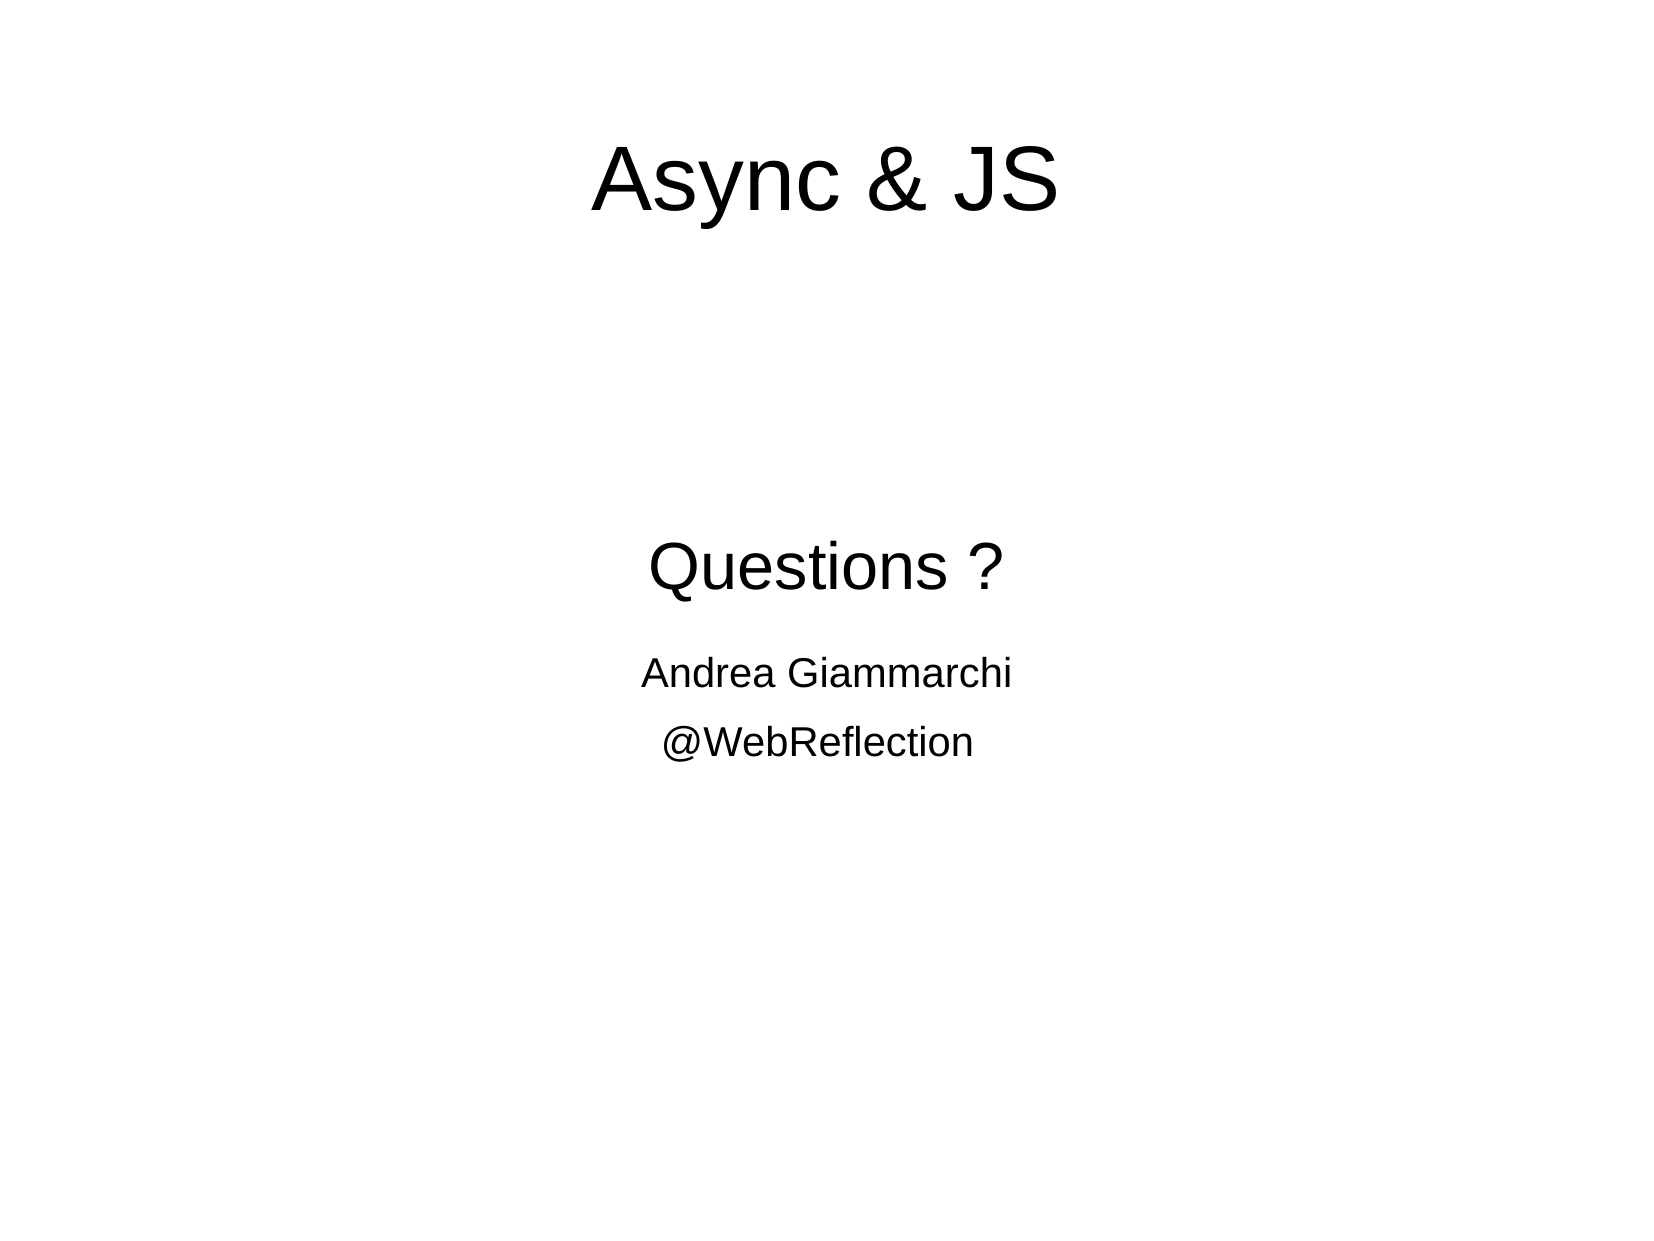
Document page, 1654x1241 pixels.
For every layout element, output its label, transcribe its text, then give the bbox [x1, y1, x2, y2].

subtitle Questions ? Andrea Giammarchi @WebReflection [82, 290, 1571, 1010]
title Async & JS [82, 49, 1571, 257]
